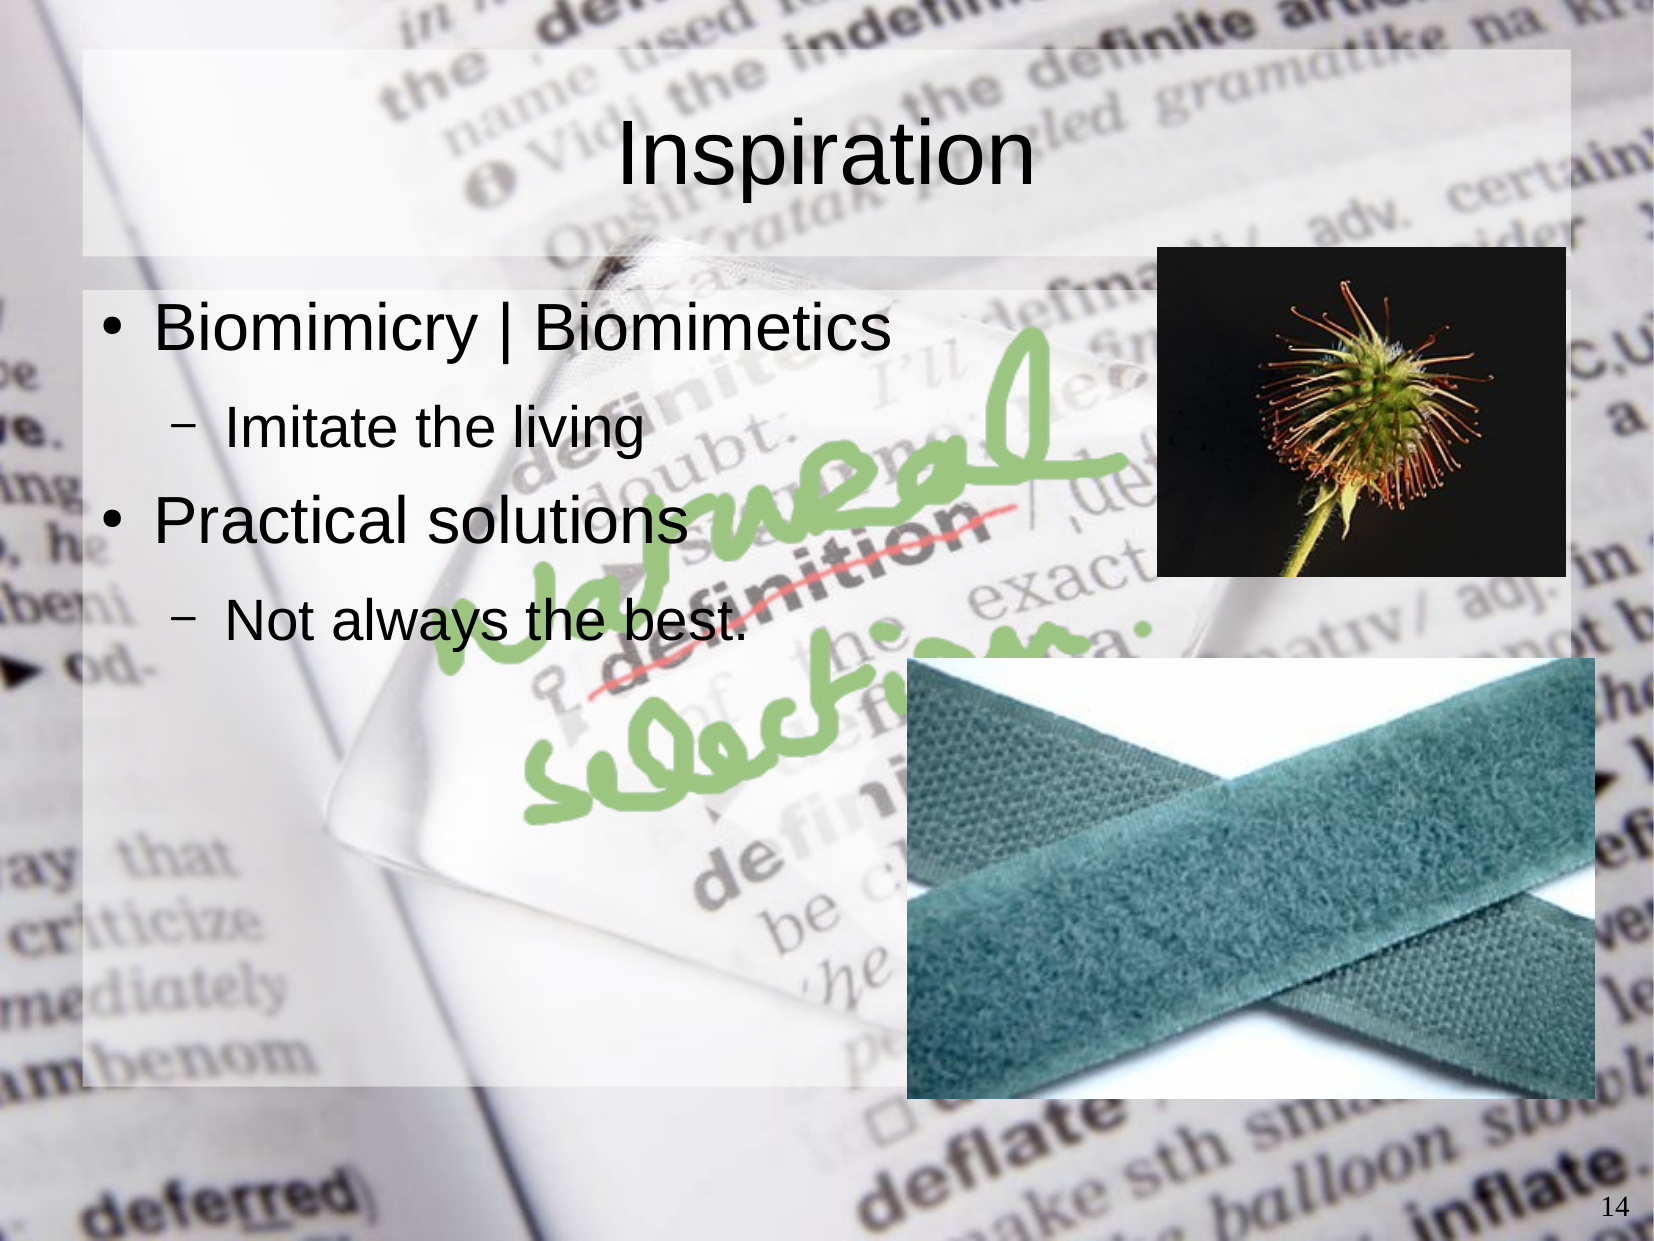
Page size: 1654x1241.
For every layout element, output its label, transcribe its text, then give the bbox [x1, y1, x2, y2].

picture [0, 0, 1654, 1241]
title Inspiration [82, 49, 1571, 257]
list Biomimicry | Biomimetics Imitate the living Practical solutions Not always the best. [82, 290, 1571, 1087]
